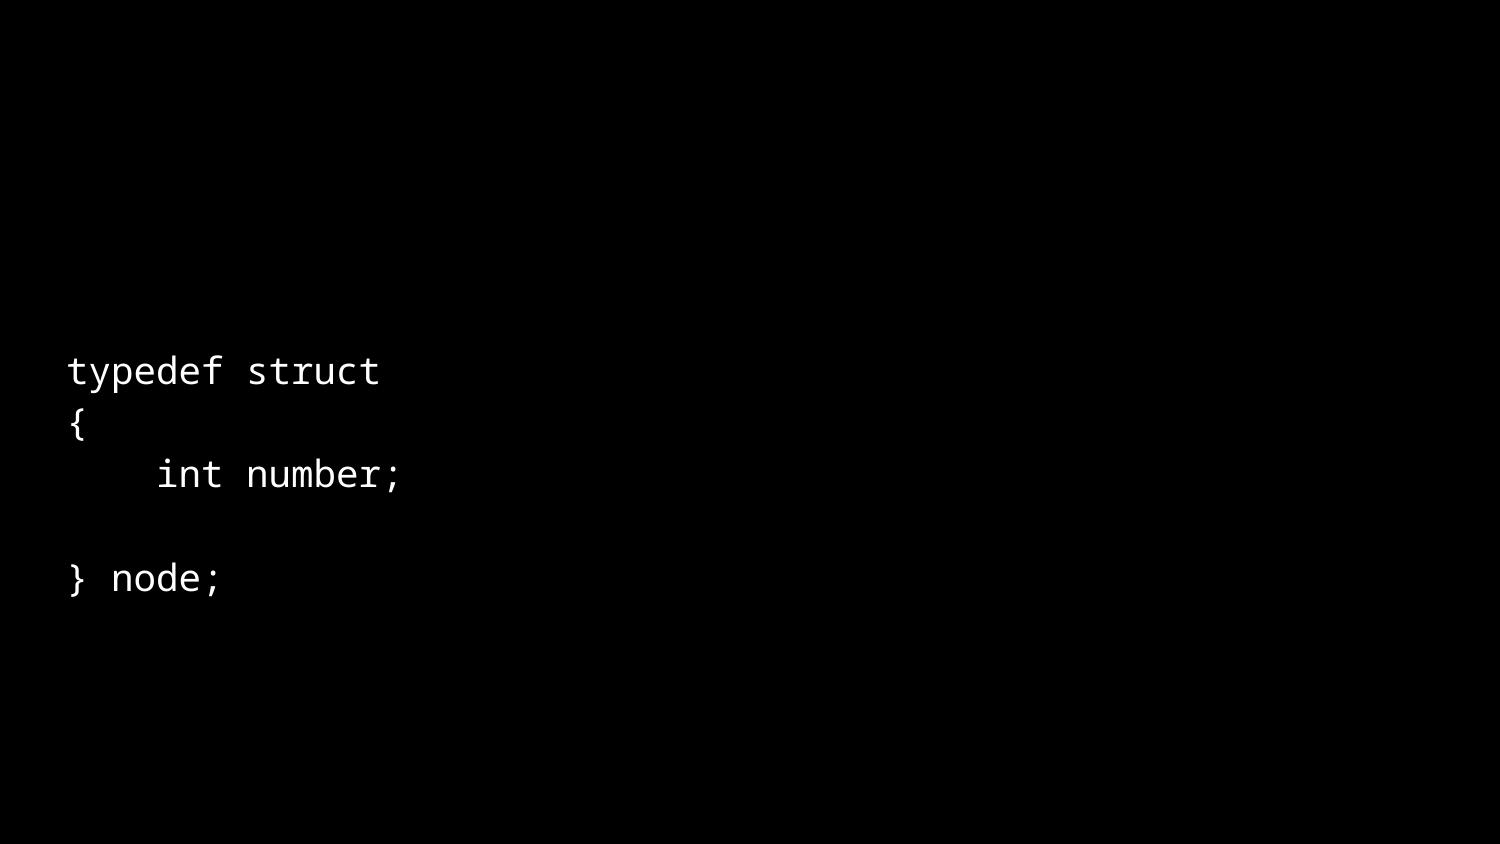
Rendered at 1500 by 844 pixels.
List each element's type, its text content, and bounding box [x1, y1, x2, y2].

list typedef struct { int number; } node; [51, 189, 1449, 750]
